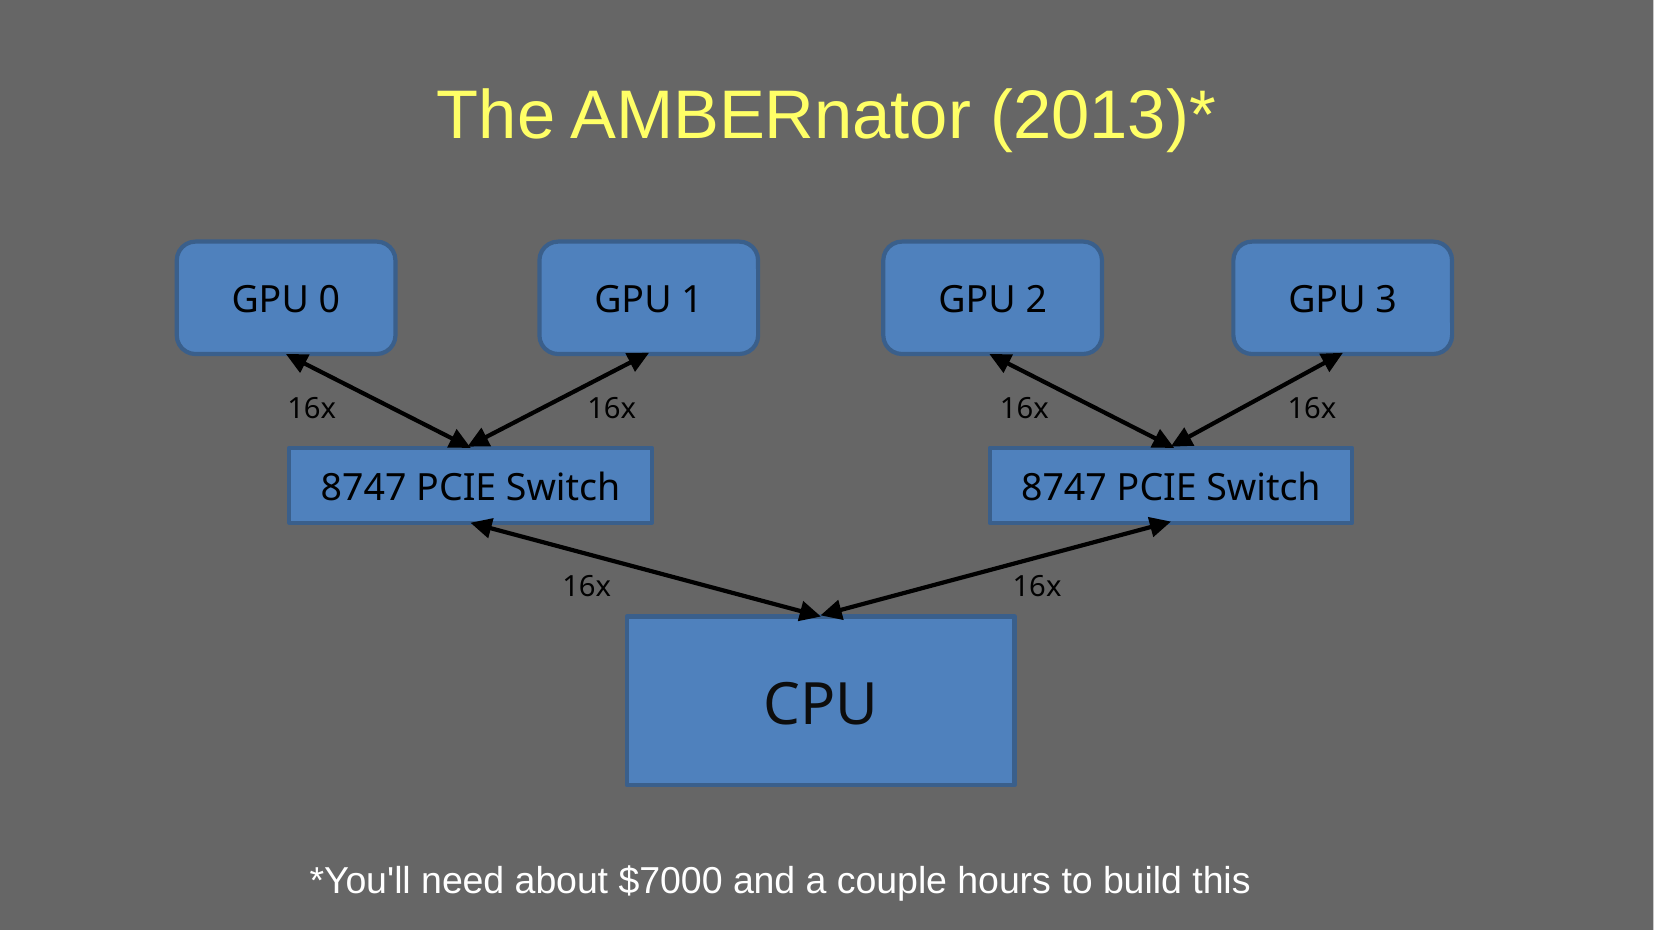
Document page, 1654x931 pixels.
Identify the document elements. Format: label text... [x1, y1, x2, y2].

text_box GPU 3 [1233, 241, 1453, 355]
text_box 16x [272, 382, 357, 420]
text_box GPU 2 [883, 241, 1103, 355]
title The AMBERnator (2013)* [82, 37, 1571, 193]
text_box GPU 1 [539, 241, 759, 355]
text_box 8747 PCIE Switch [989, 447, 1353, 523]
text_box 8747 PCIE Switch [289, 447, 652, 523]
text_box 16x [547, 559, 632, 598]
text_box 16x [572, 381, 657, 420]
text_box 16x [1272, 382, 1357, 420]
text_box 16x [985, 381, 1069, 420]
text_box GPU 0 [176, 241, 396, 355]
text_box CPU [626, 616, 1015, 786]
text_box 16x [997, 559, 1082, 598]
text_box *You'll need about $7000 and a couple hours to build this [259, 852, 1654, 910]
